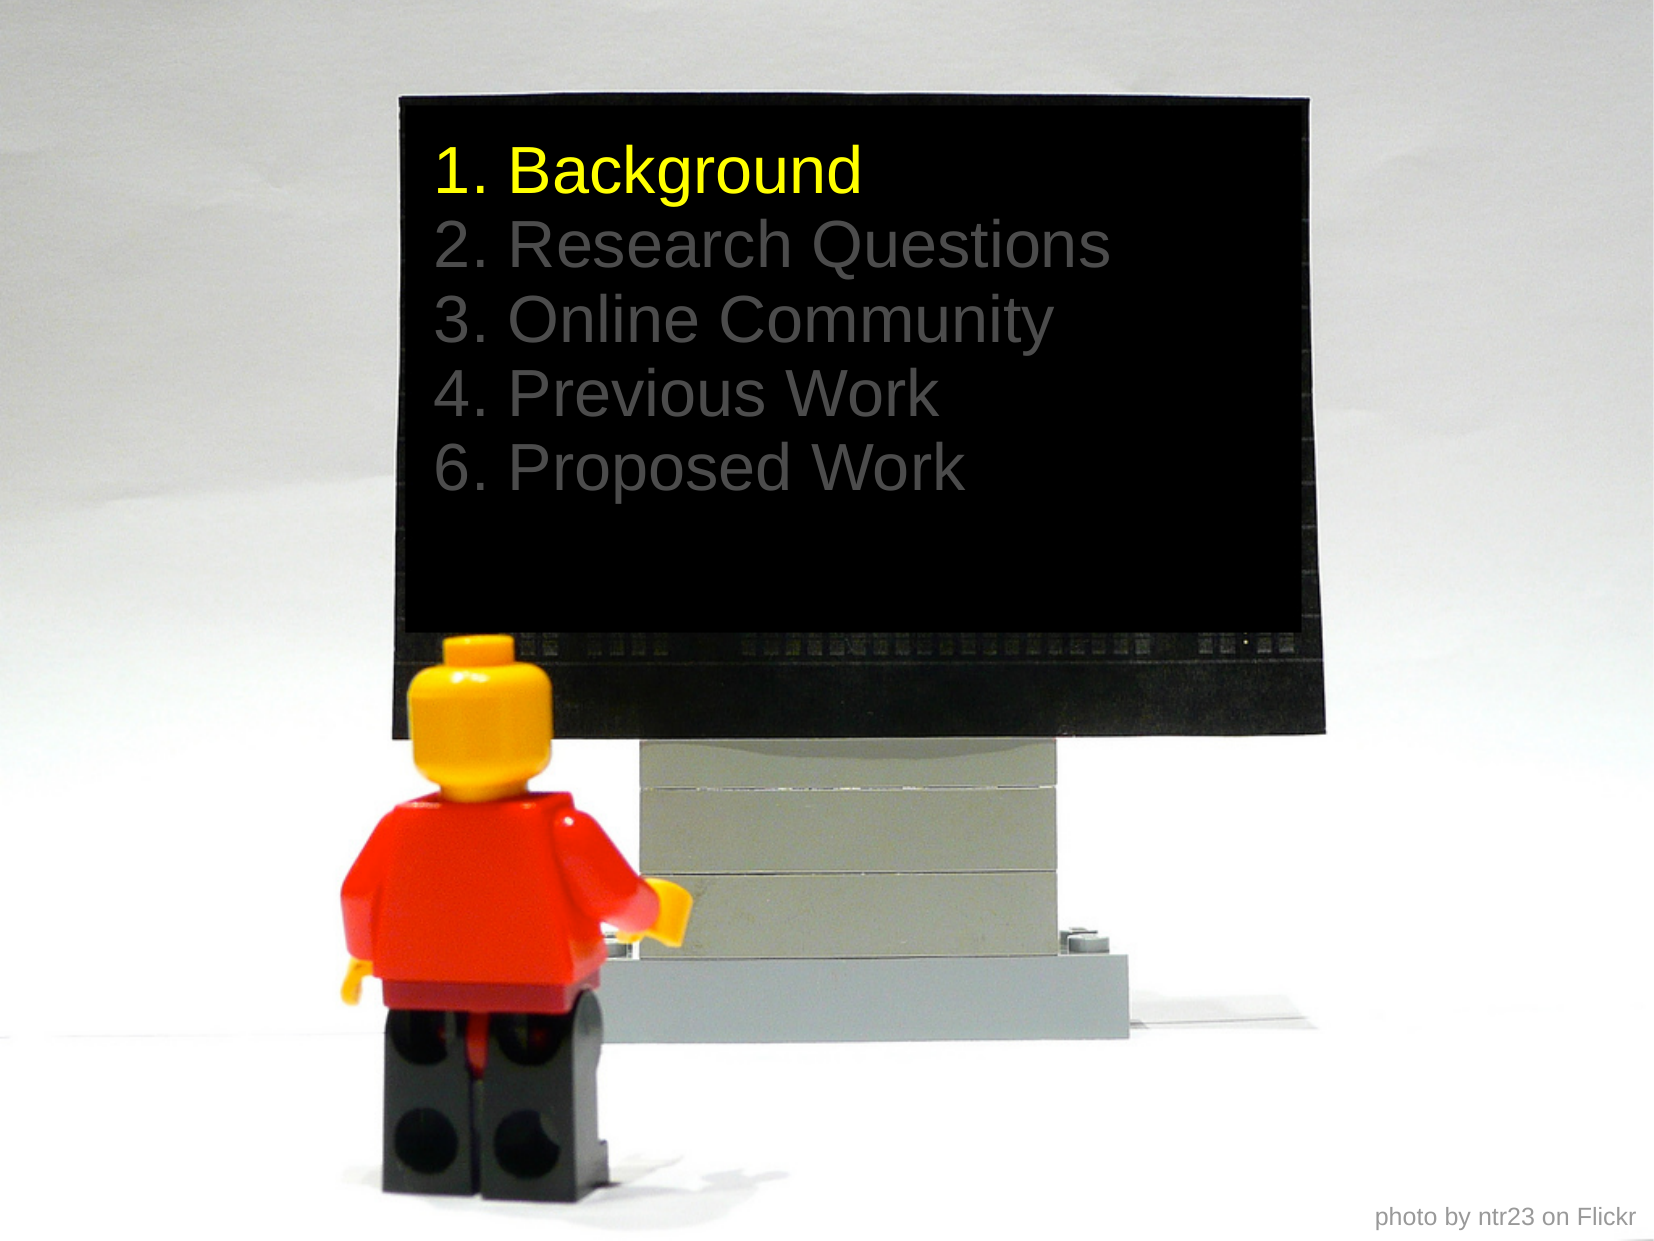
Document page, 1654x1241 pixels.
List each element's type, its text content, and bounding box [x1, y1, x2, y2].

text_box 1. Background 2. Research Questions 3. Online Community 4. Previous Work 6. Proposed Work [419, 126, 1345, 615]
picture [0, 0, 1654, 1241]
text_box photo by ntr23 on Flickr [1197, 1195, 1652, 1239]
